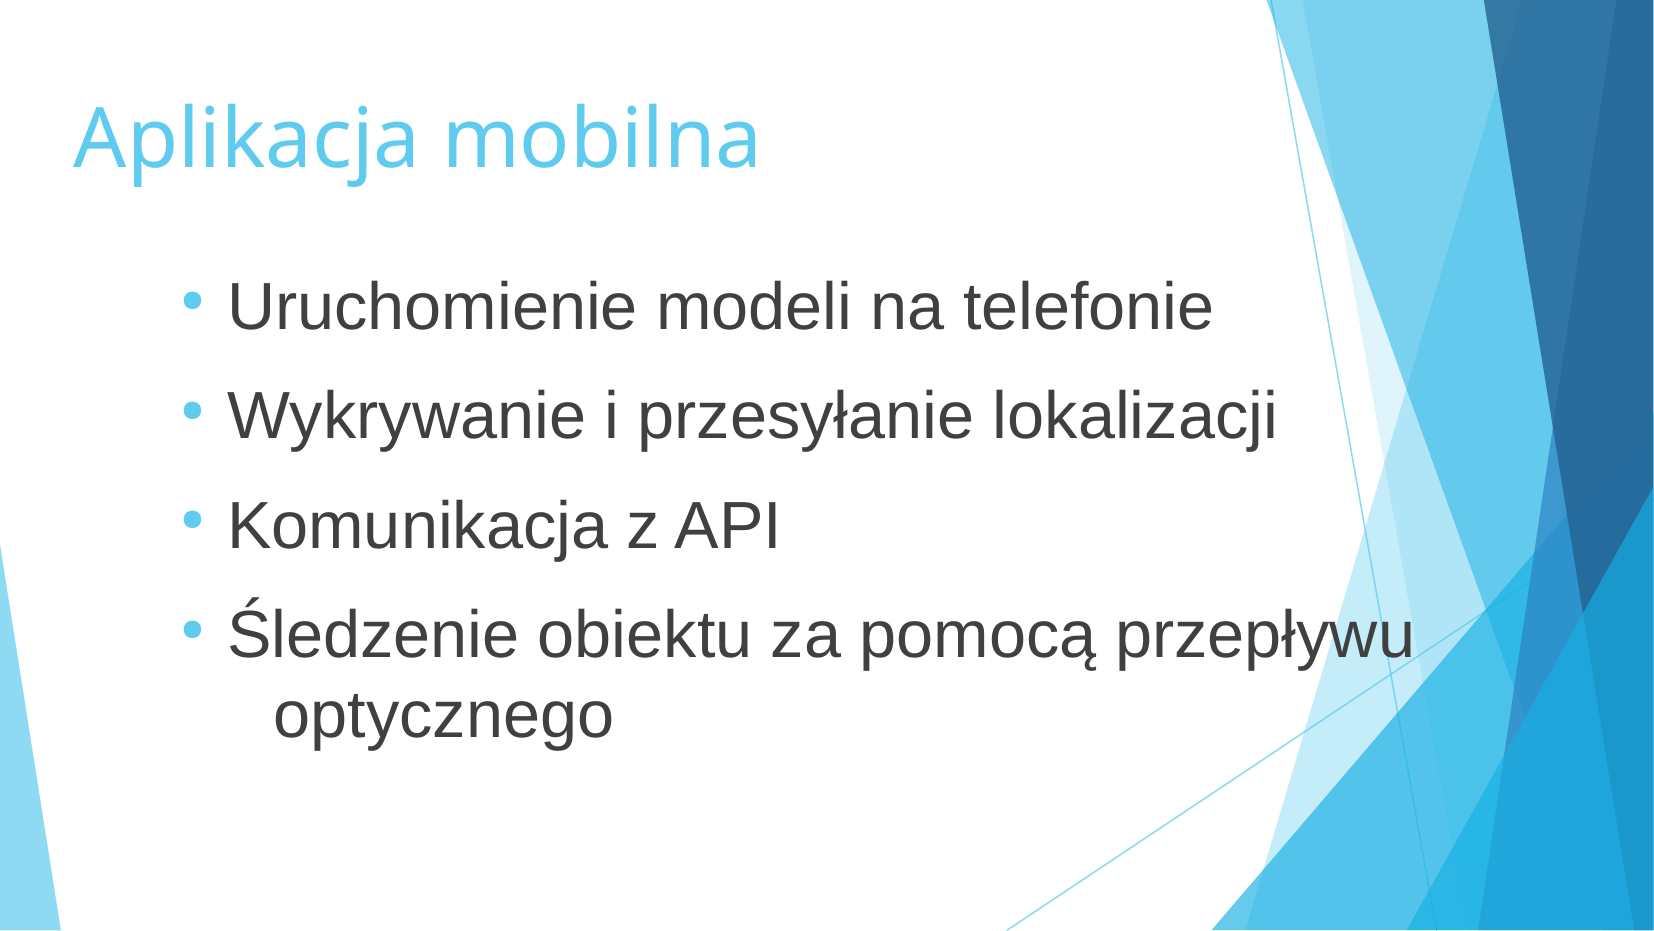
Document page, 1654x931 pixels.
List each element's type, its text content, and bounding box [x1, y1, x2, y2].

list Uruchomienie modeli na telefonie Wykrywanie i przesyłanie lokalizacji Komunikacja z API Śledzenie obiektu za pomocą przepływu optycznego [165, 254, 1654, 795]
title Aplikacja mobilna [0, 76, 1489, 233]
